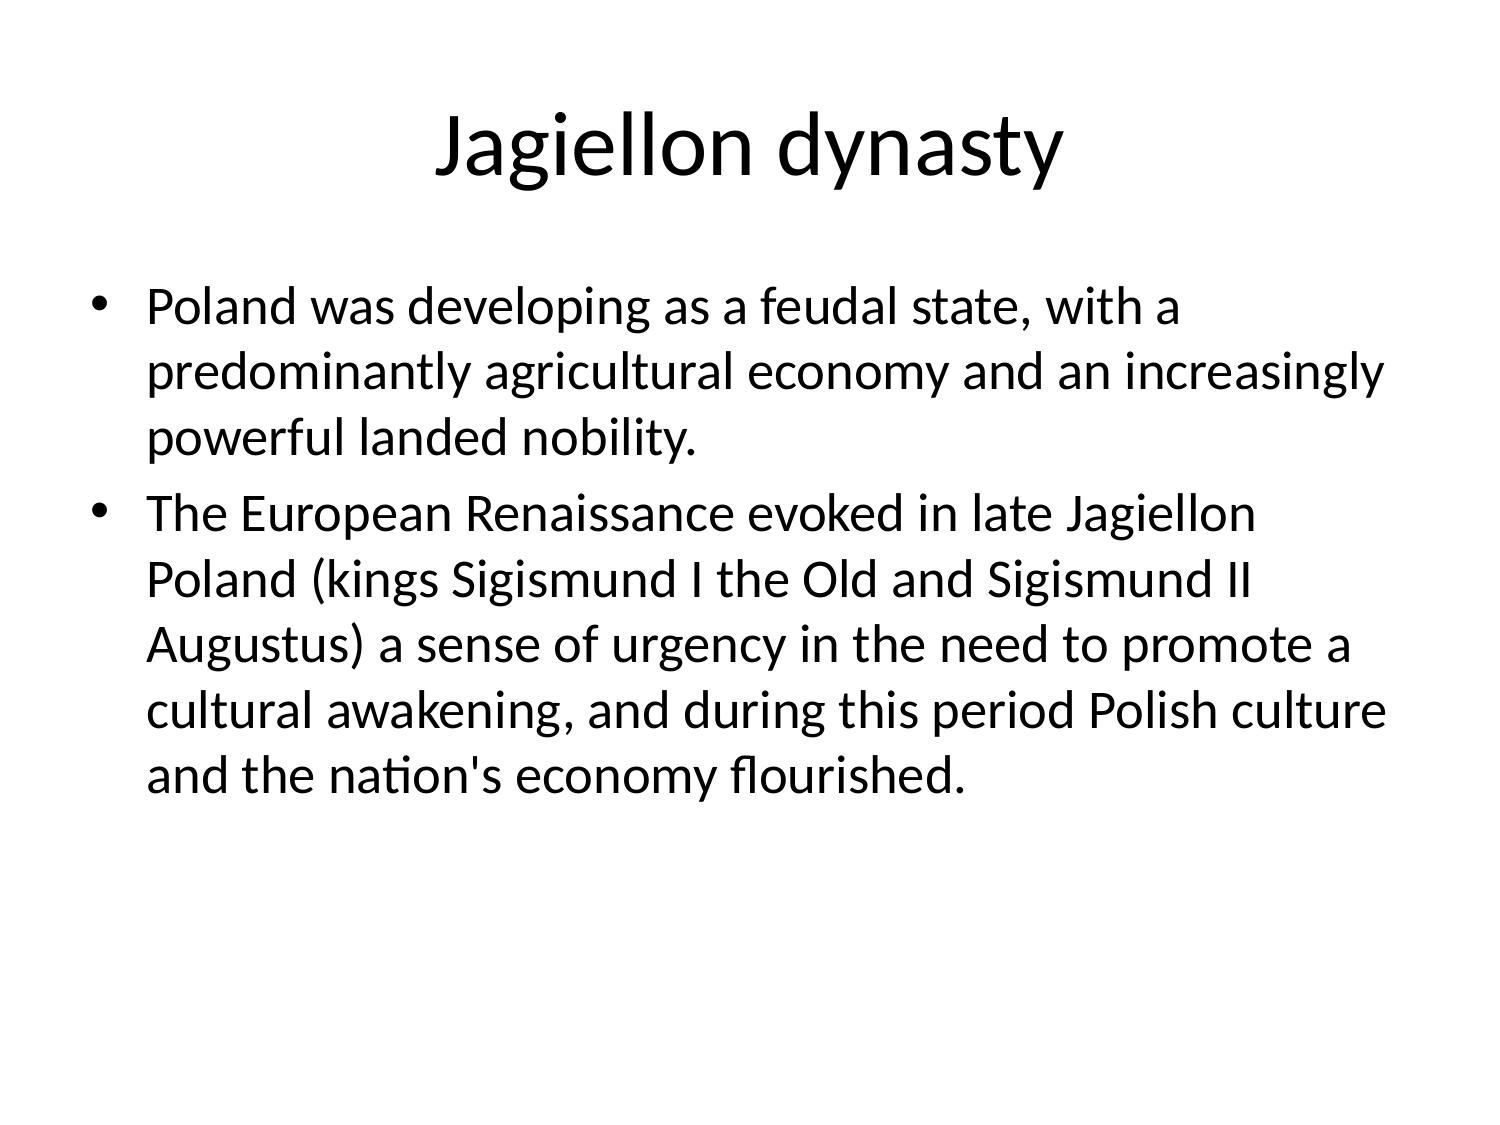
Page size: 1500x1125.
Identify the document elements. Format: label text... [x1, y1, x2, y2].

title Jagiellon dynasty [75, 45, 1425, 233]
list Poland was developing as a feudal state, with a predominantly agricultural economy and an increasingly powerful landed nobility. The European Renaissance evoked in late Jagiellon Poland (kings Sigismund I the Old and Sigismund II Augustus) a sense of urgency in the need to promote a cultural awakening, and during this period Polish culture and the nation's economy flourished. [75, 262, 1425, 1005]
